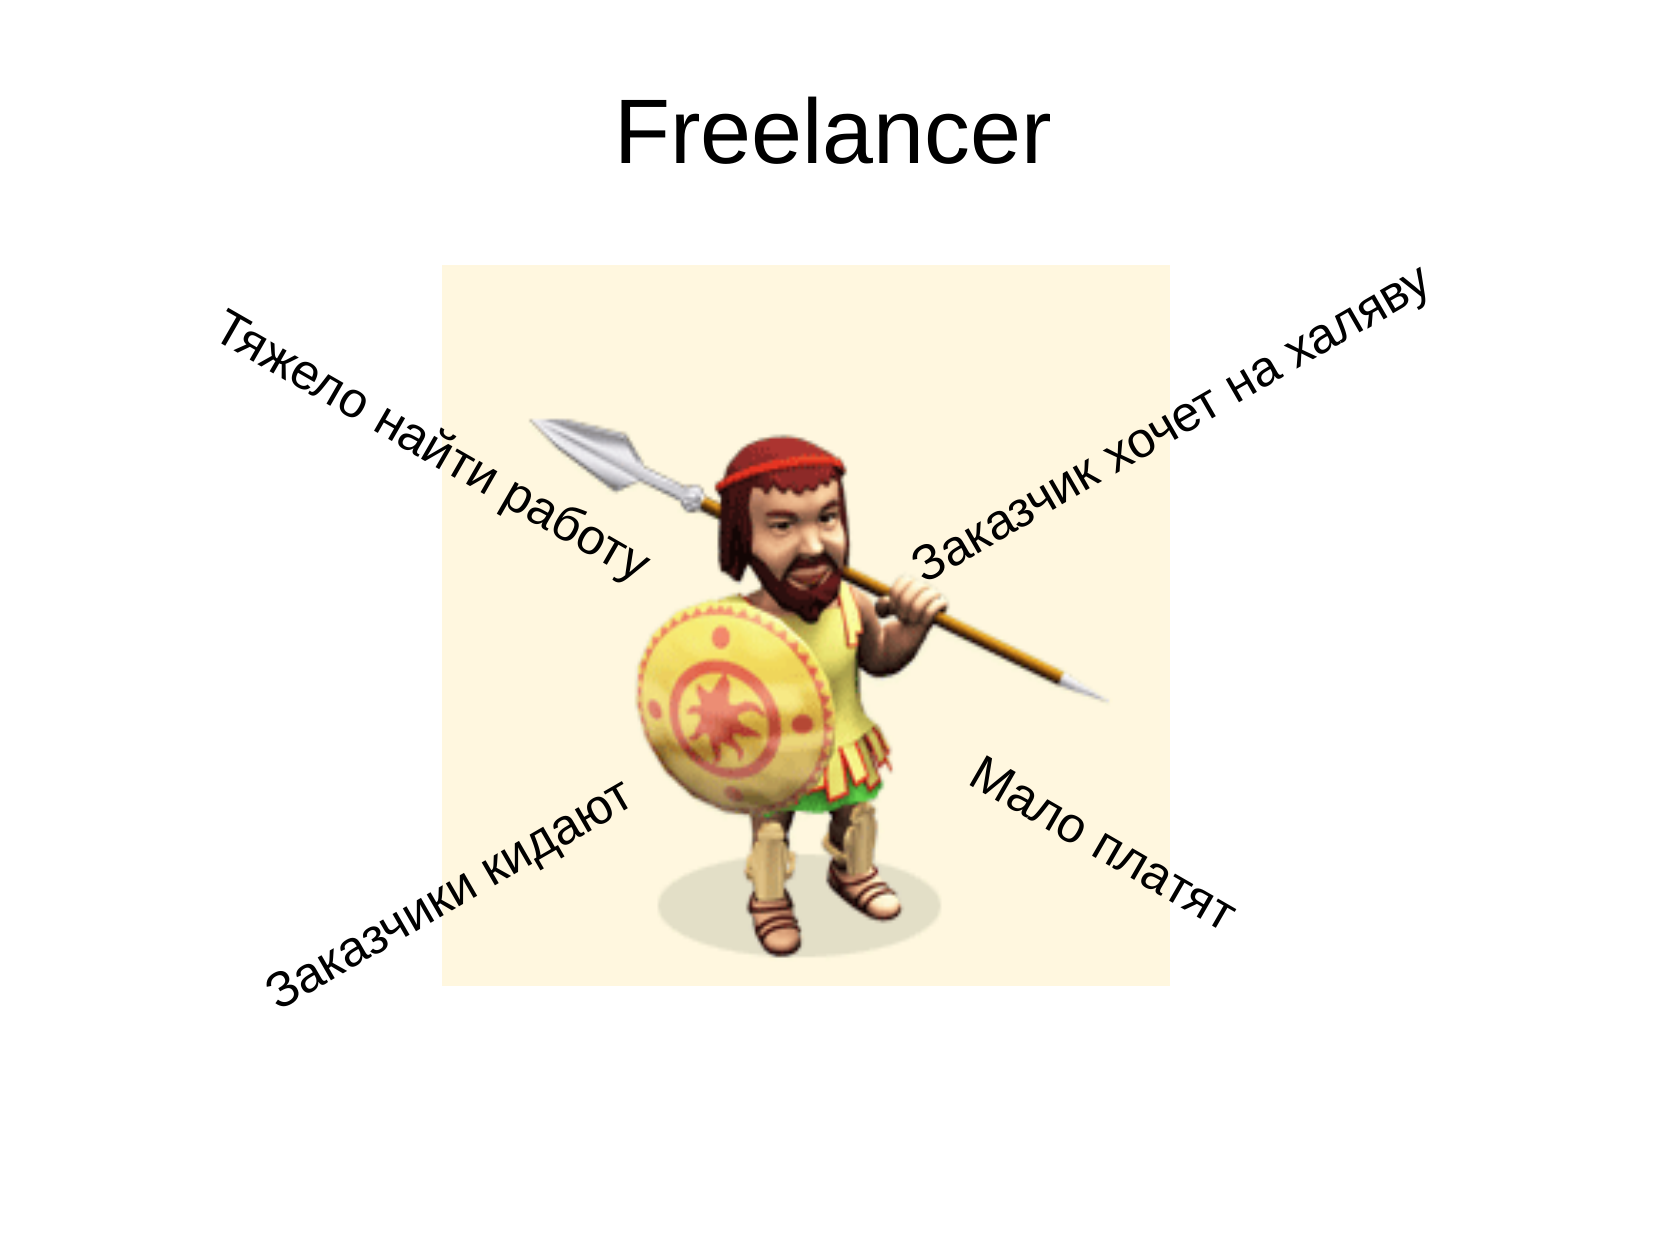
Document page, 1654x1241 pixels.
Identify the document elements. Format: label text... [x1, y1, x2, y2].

text_box Заказчик хочет на халяву [885, 236, 1459, 608]
text_box Тяжело найти работу [161, 282, 680, 650]
title Freelancer [76, 56, 1565, 207]
text_box Мало платят [944, 730, 1399, 1034]
picture [442, 265, 1170, 986]
subtitle Заказчики кидают [189, 708, 709, 1077]
